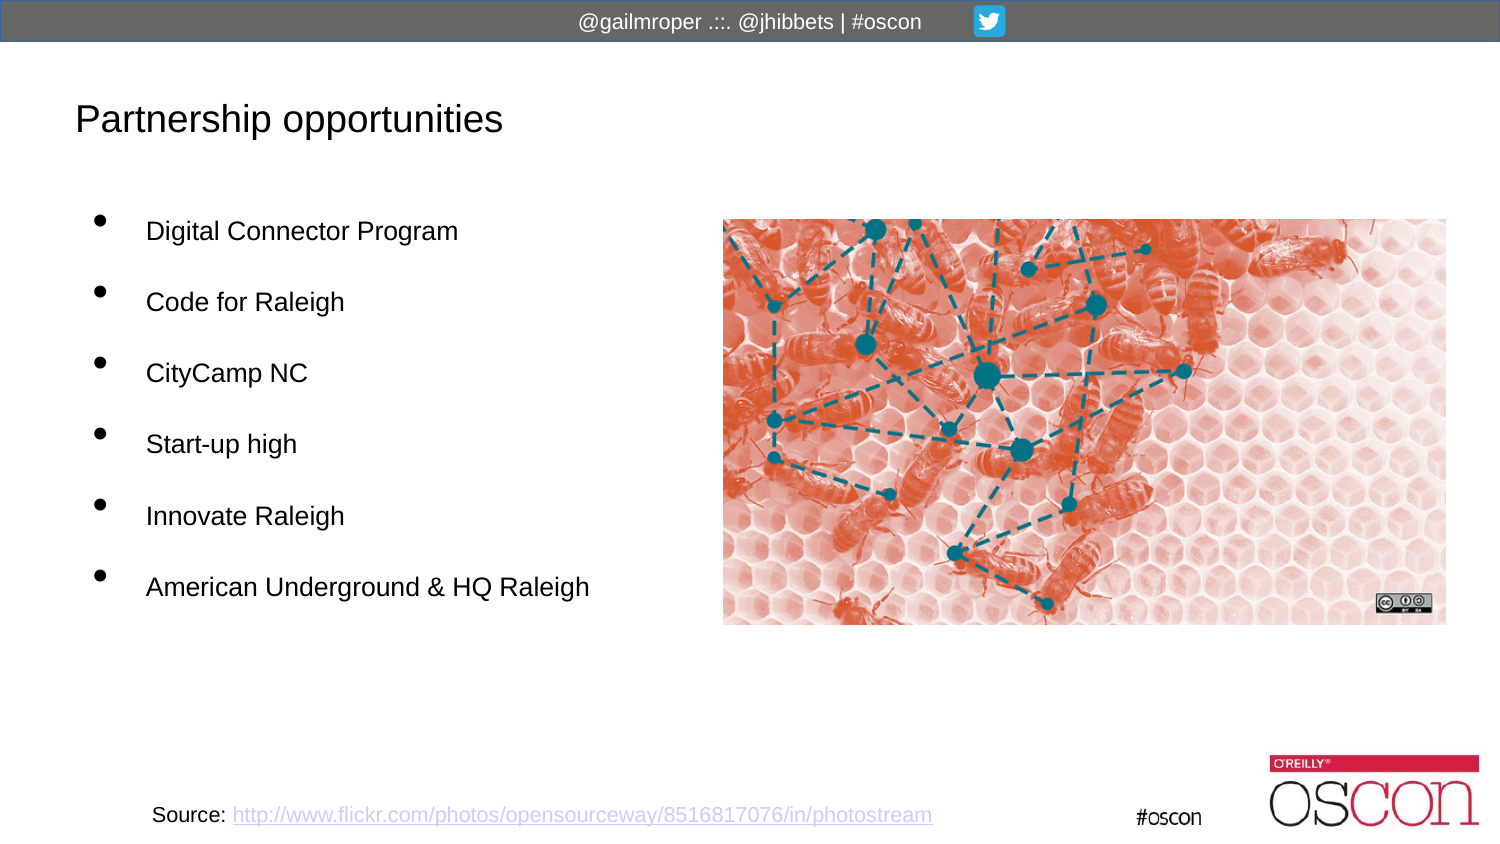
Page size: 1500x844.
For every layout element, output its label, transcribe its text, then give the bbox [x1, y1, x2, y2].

picture [1, 1, 1499, 41]
text_box Digital Connector Program Code for Raleigh CityCamp NC Start-up high Innovate Raleigh American Underground & HQ Raleigh [74, 197, 734, 687]
title Partnership opportunities [75, 33, 1425, 175]
text_box Source: http://www.flickr.com/photos/opensourceway/8516817076/in/photostream [146, 799, 671, 821]
picture [0, 42, 1500, 844]
